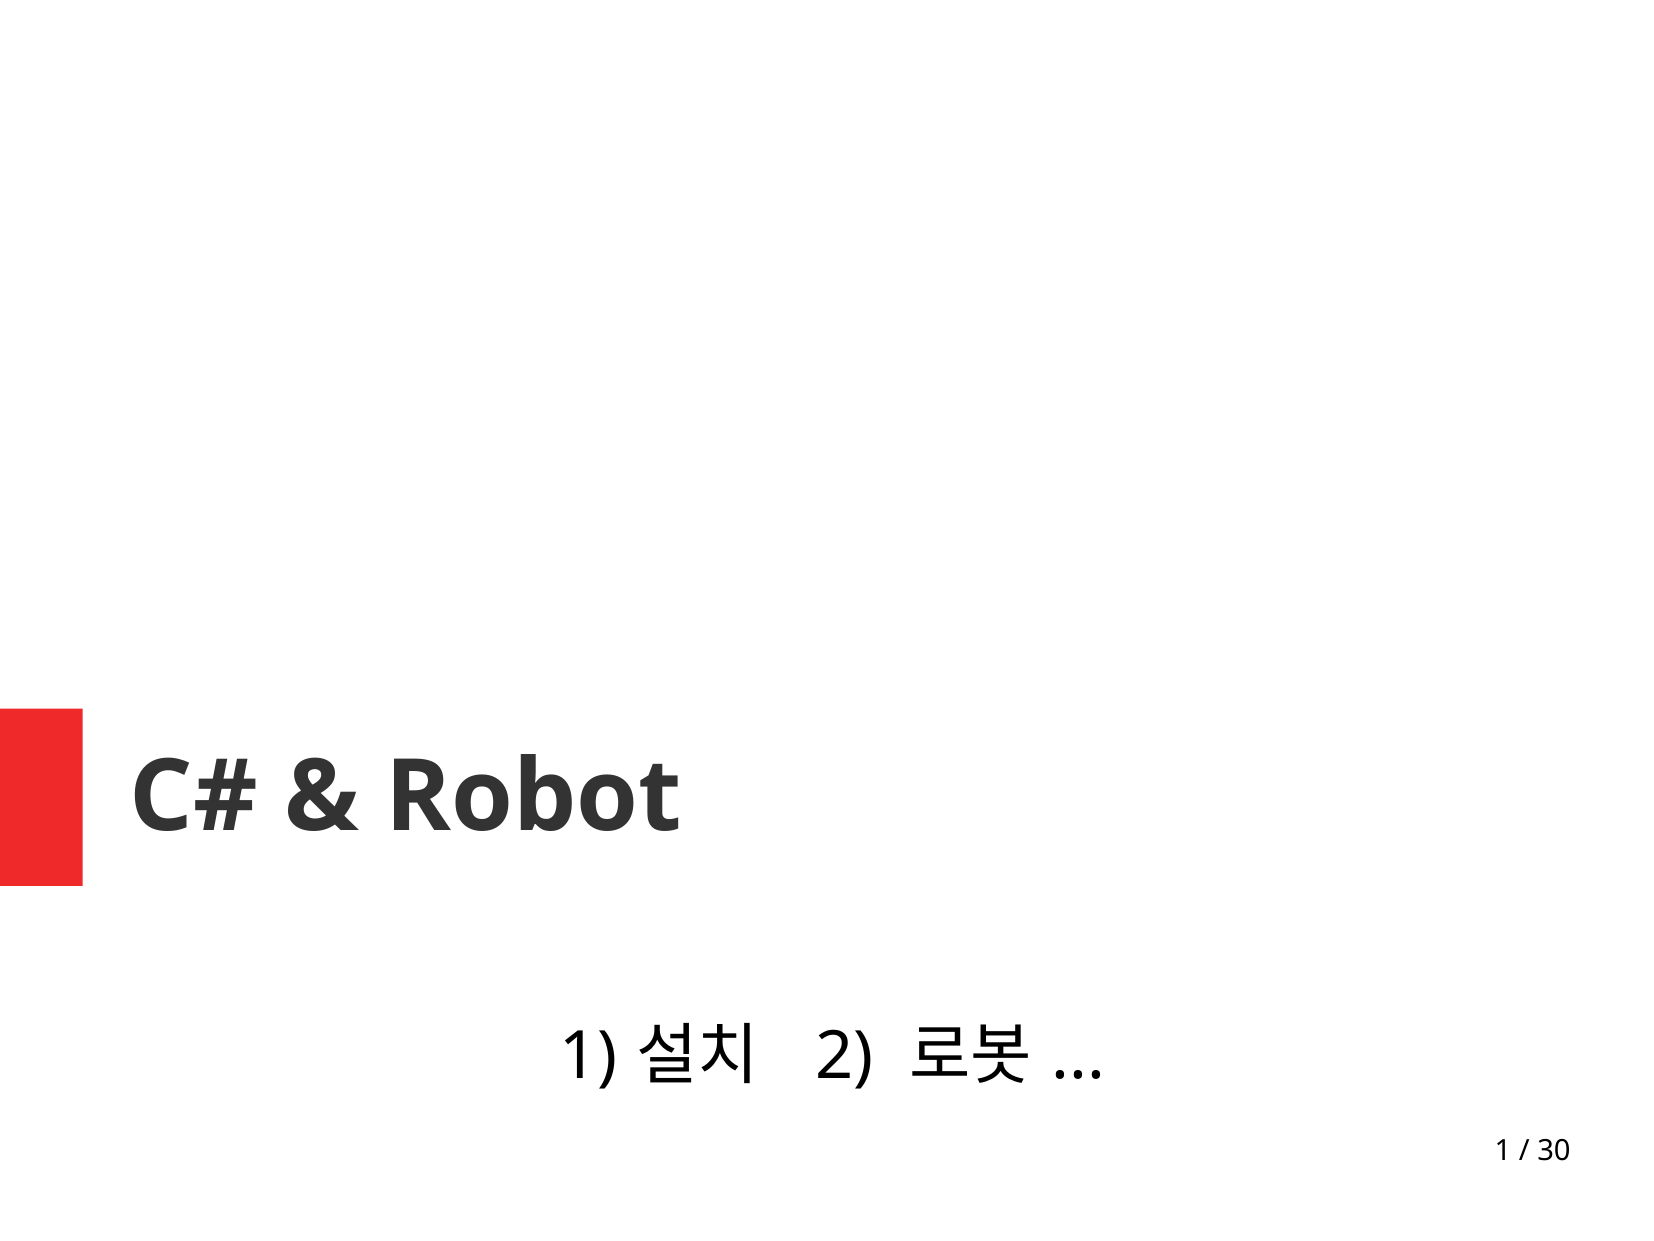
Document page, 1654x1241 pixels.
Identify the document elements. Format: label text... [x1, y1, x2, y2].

title C# & Robot [129, 655, 1536, 928]
subtitle 1)설치 2) 로봇... [129, 968, 1536, 1130]
